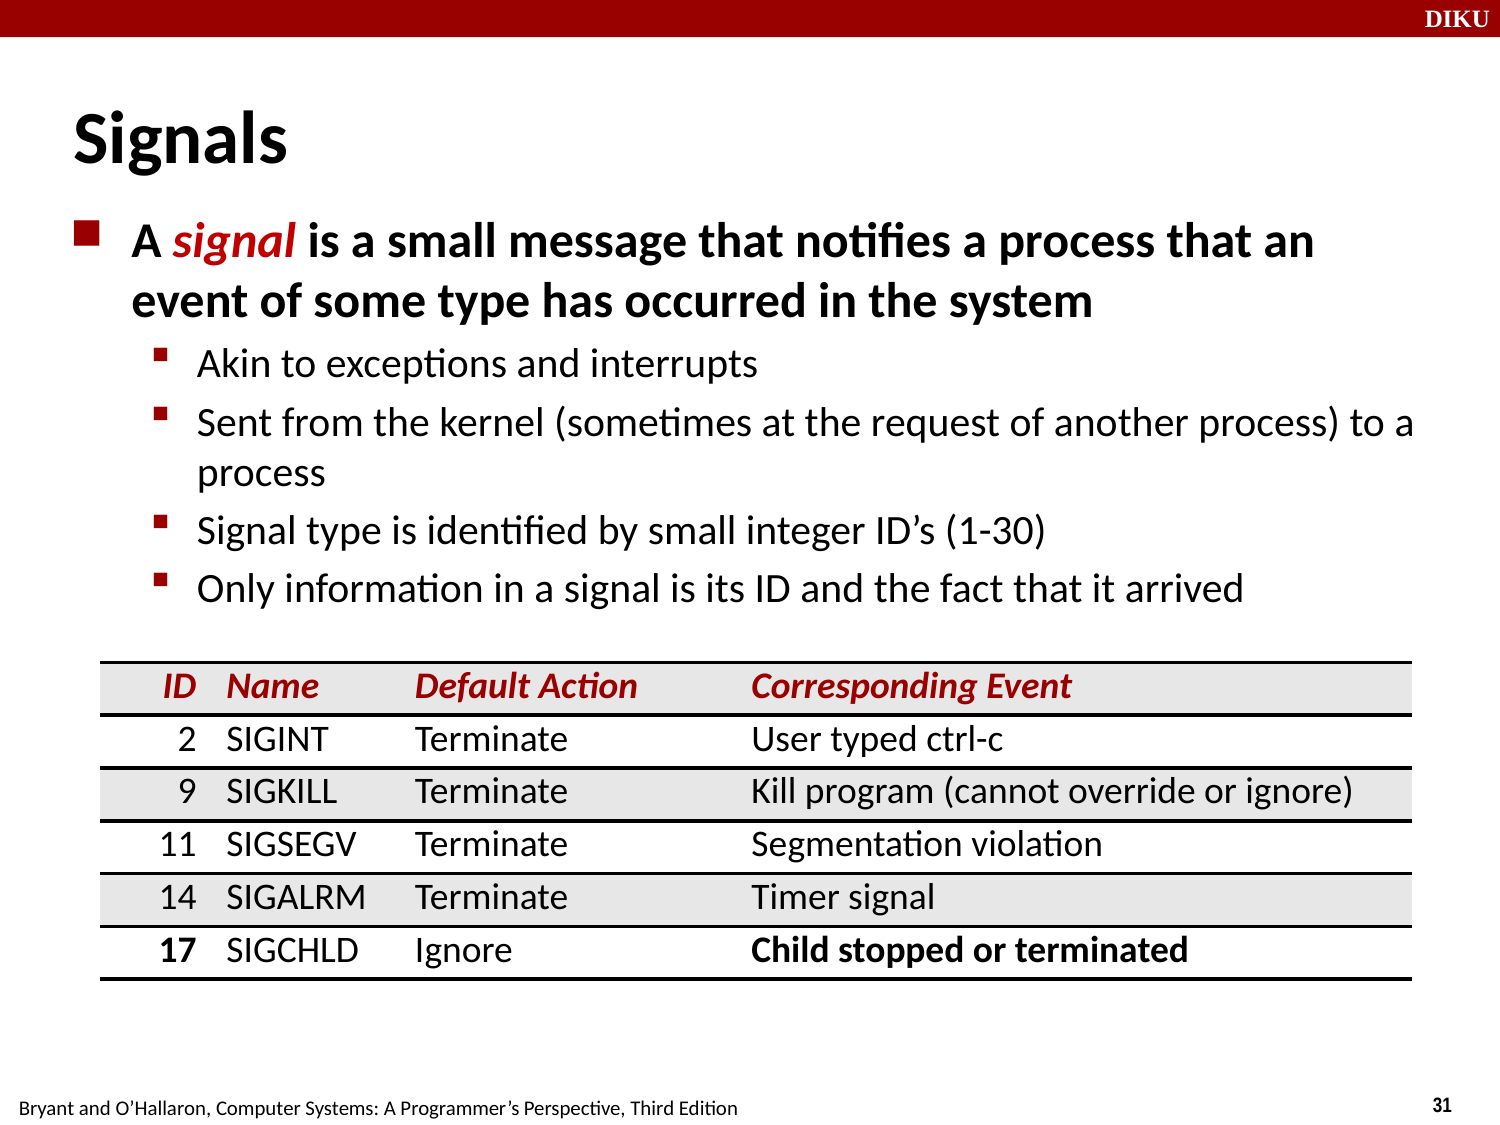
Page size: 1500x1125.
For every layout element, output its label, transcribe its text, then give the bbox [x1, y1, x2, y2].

table_cell Kill program (cannot override or ignore) [737, 770, 1412, 819]
text_box A signal is a small message that notifies a process that an event of some type has occurred in the system Akin to exceptions and interrupts Sent from the kernel (sometimes at the request of another process) to a process Signal type is identified by small integer ID’s (1-30) Only information in a signal is its ID and the fact that it arrived [60, 200, 1438, 650]
table_cell 2 [100, 717, 211, 766]
table_cell 11 [100, 823, 211, 872]
table_cell Terminate [400, 823, 737, 872]
text_box Signals [58, 71, 1304, 197]
table_cell SIGINT [211, 717, 400, 766]
table_cell Terminate [400, 770, 737, 819]
table_cell Timer signal [737, 875, 1412, 925]
table_header Corresponding Event [737, 664, 1412, 713]
table_header Default Action [400, 664, 737, 713]
table_cell SIGKILL [211, 770, 400, 819]
table_header ID [100, 664, 211, 713]
table_cell User typed ctrl-c [737, 717, 1412, 766]
table_cell Segmentation violation [737, 823, 1412, 872]
table_cell Ignore [400, 928, 737, 977]
table_cell 14 [100, 875, 211, 925]
table_cell 17 [100, 928, 211, 977]
table_cell 9 [100, 770, 211, 819]
table_cell Terminate [400, 717, 737, 766]
table_cell Child stopped or terminated [737, 928, 1412, 977]
table_cell SIGSEGV [211, 823, 400, 872]
table_cell Terminate [400, 875, 737, 925]
table_cell SIGALRM [211, 875, 400, 925]
table_cell SIGCHLD [211, 928, 400, 977]
table_header Name [211, 664, 400, 713]
